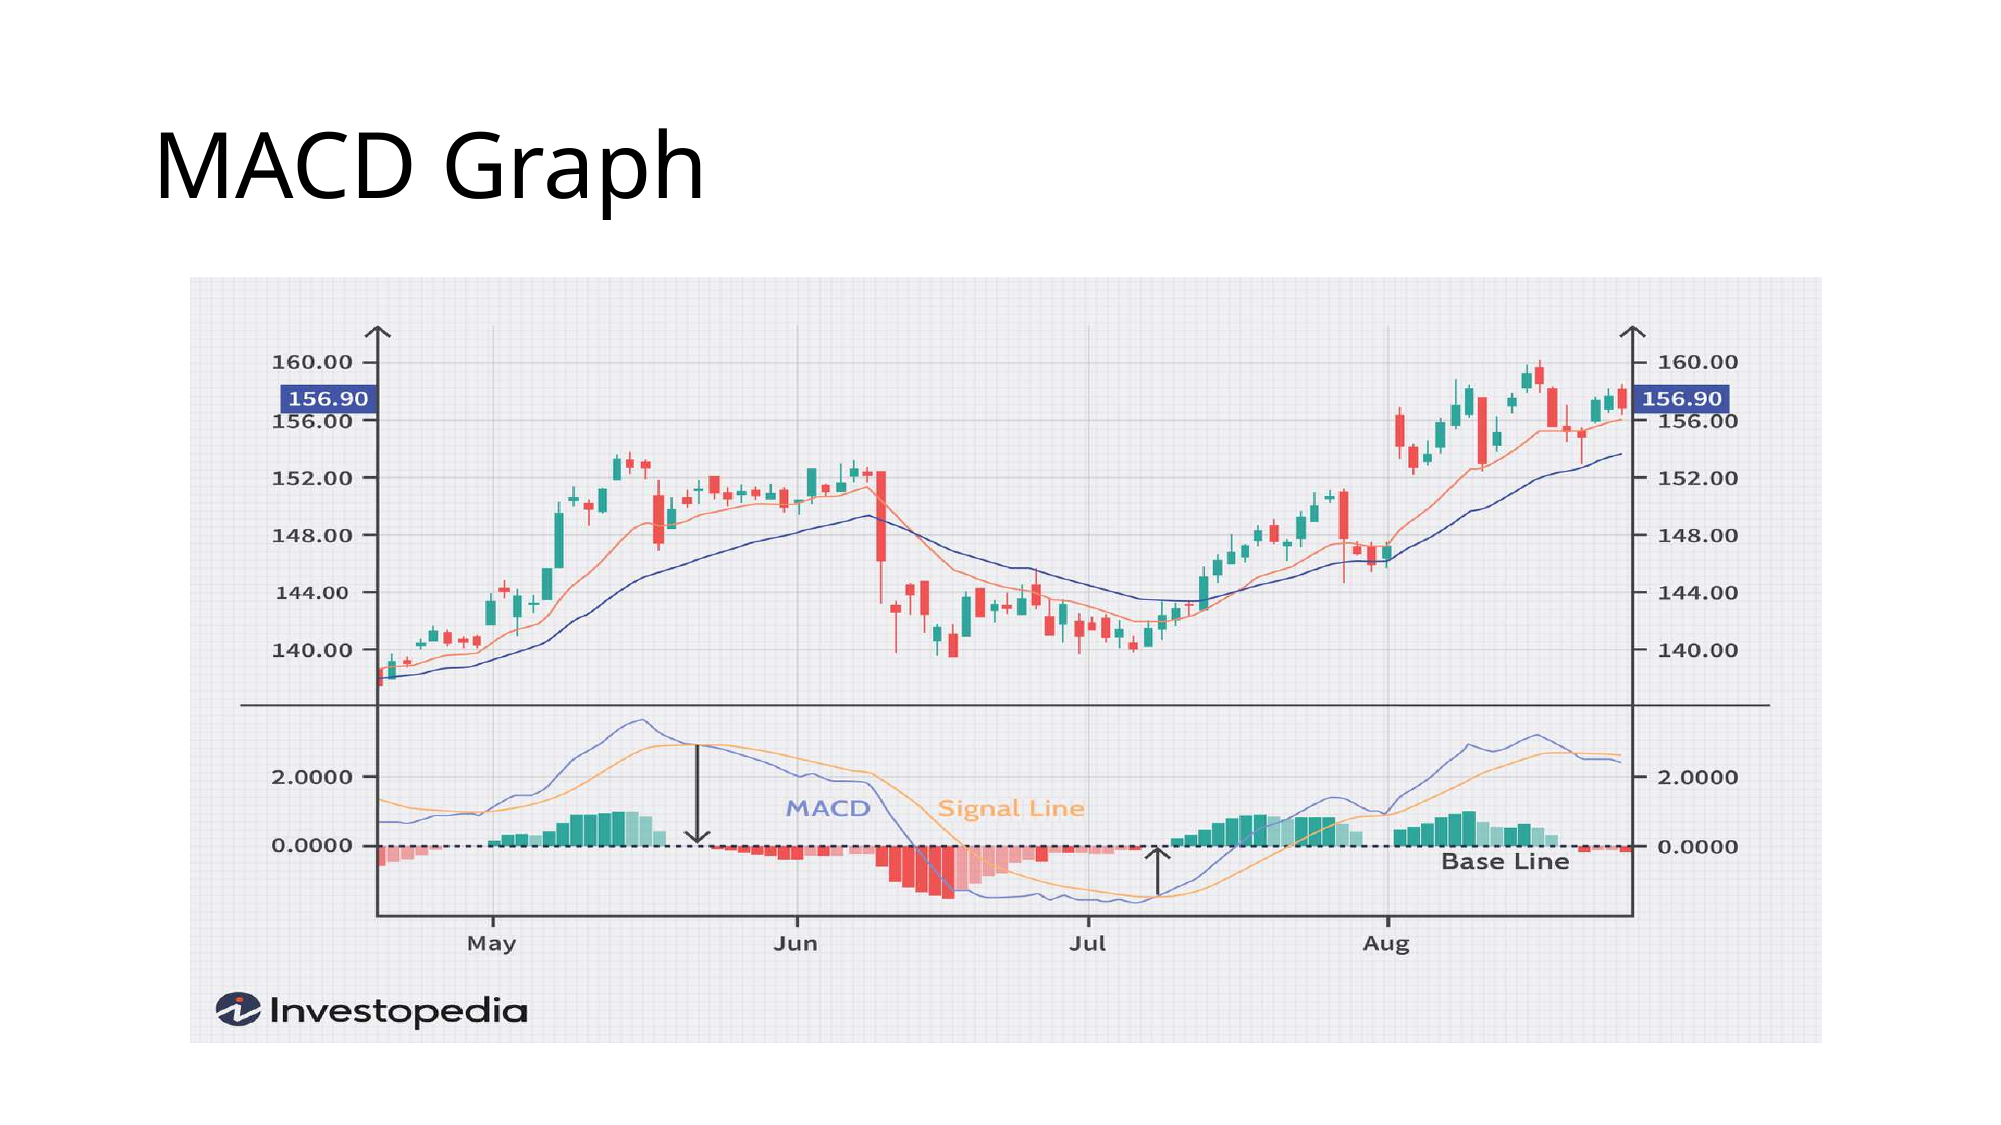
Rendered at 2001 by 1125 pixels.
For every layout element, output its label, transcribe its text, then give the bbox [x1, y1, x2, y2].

title MACD Graph [137, 59, 1863, 278]
picture [190, 277, 1822, 1043]
